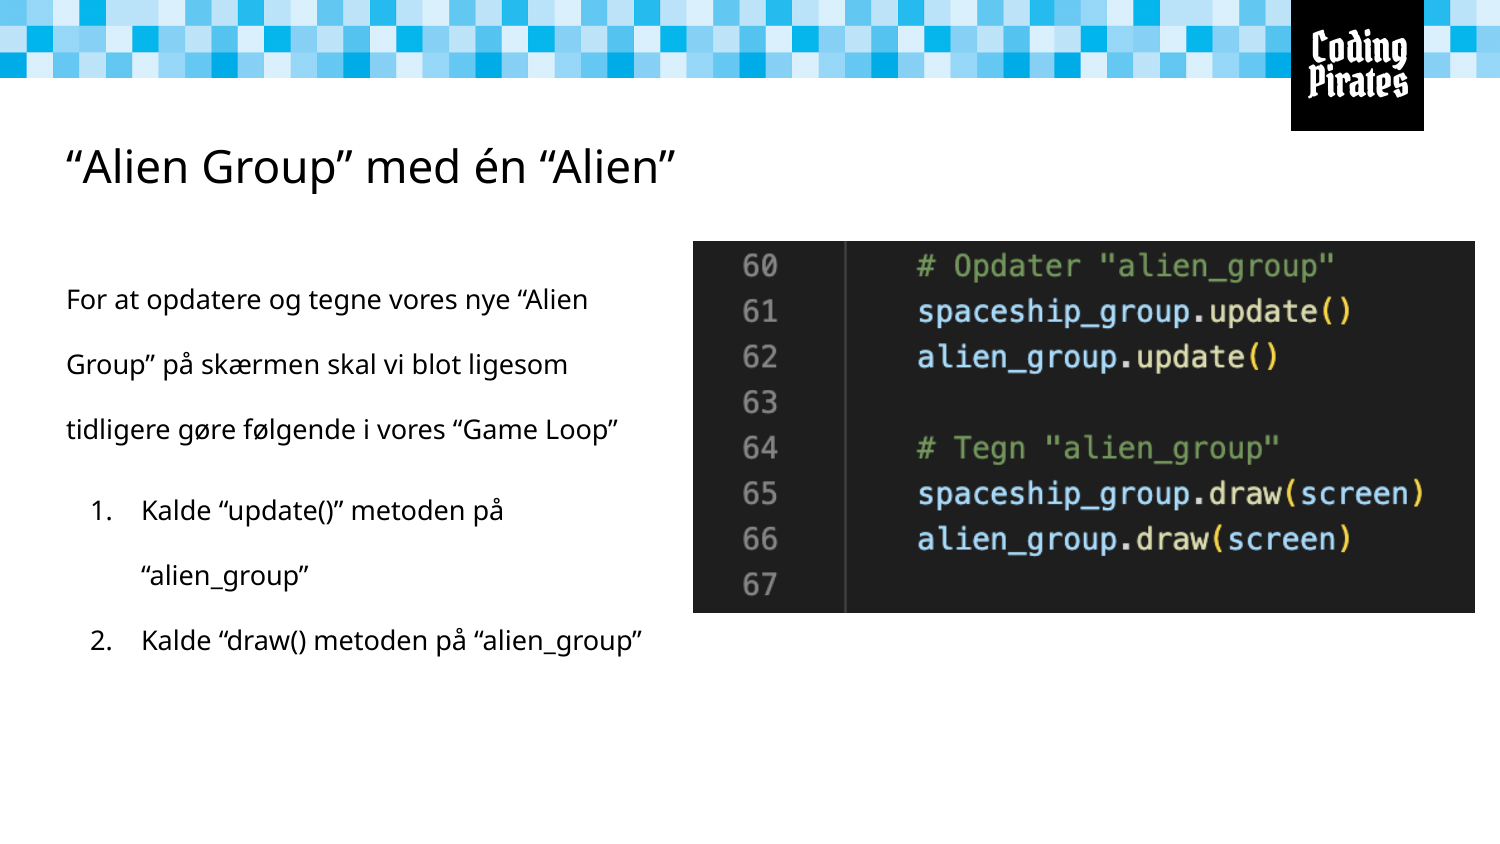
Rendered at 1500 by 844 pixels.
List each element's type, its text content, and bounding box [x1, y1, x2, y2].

picture [693, 241, 1475, 613]
picture [1291, 0, 1424, 131]
list For at opdatere og tegne vores nye “Alien Group” på skærmen skal vi blot ligesom tidligere gøre følgende i vores “Game Loop” Kalde “update()” metoden på “alien_group” Kalde “draw() metoden på “alien_group” [51, 234, 669, 800]
picture [0, 0, 1056, 78]
title “Alien Group” med én “Alien” [51, 123, 1388, 217]
